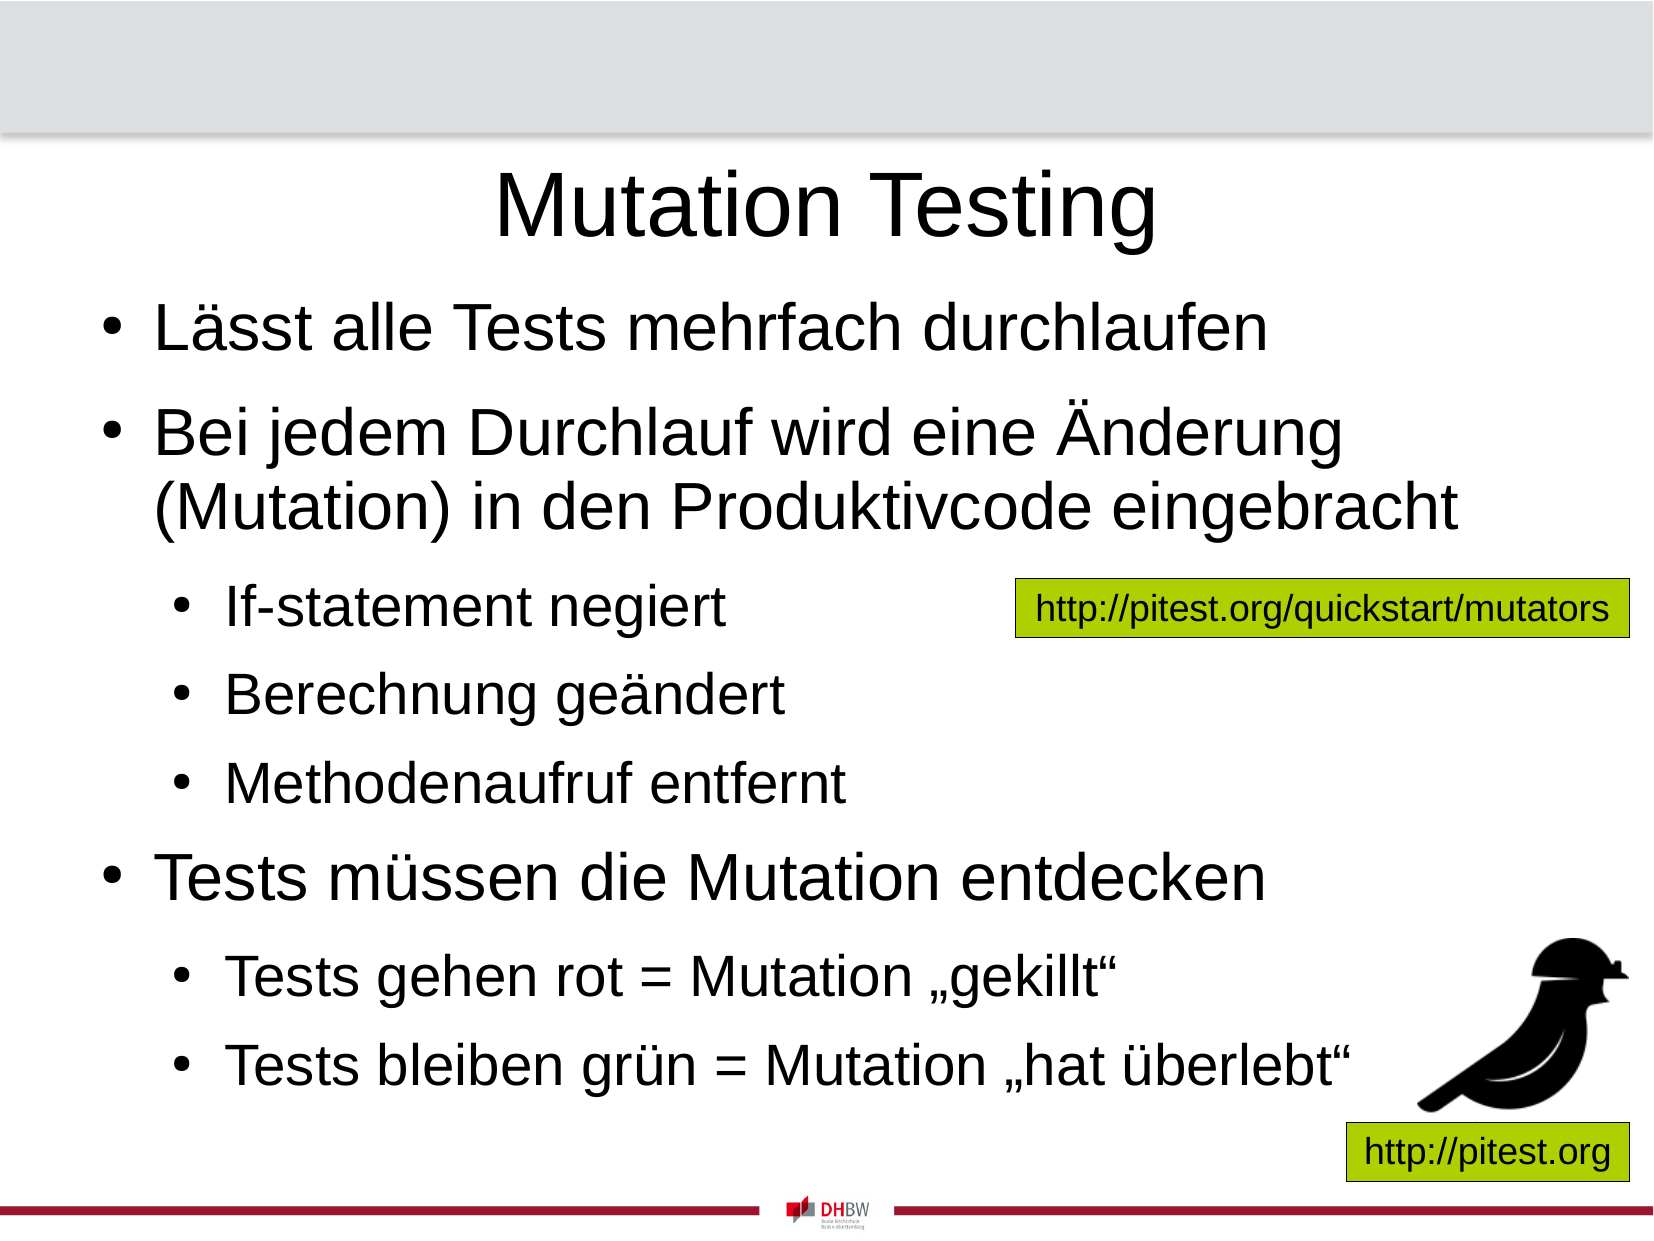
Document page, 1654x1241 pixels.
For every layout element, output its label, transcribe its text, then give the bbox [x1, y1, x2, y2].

text_box http://pitest.org/quickstart/mutators [1015, 578, 1630, 638]
title Mutation Testing [82, 147, 1571, 257]
picture [0, 1, 1654, 1237]
list Lässt alle Tests mehrfach durchlaufen Bei jedem Durchlauf wird eine Änderung (Mutation) in den Produktivcode eingebracht If-statement negiert Berechnung geändert Methodenaufruf entfernt Tests müssen die Mutation entdecken Tests gehen rot = Mutation „gekillt“ Tests bleiben grün = Mutation „hat überlebt“ [82, 290, 1571, 1098]
text_box http://pitest.org [1346, 1122, 1630, 1182]
